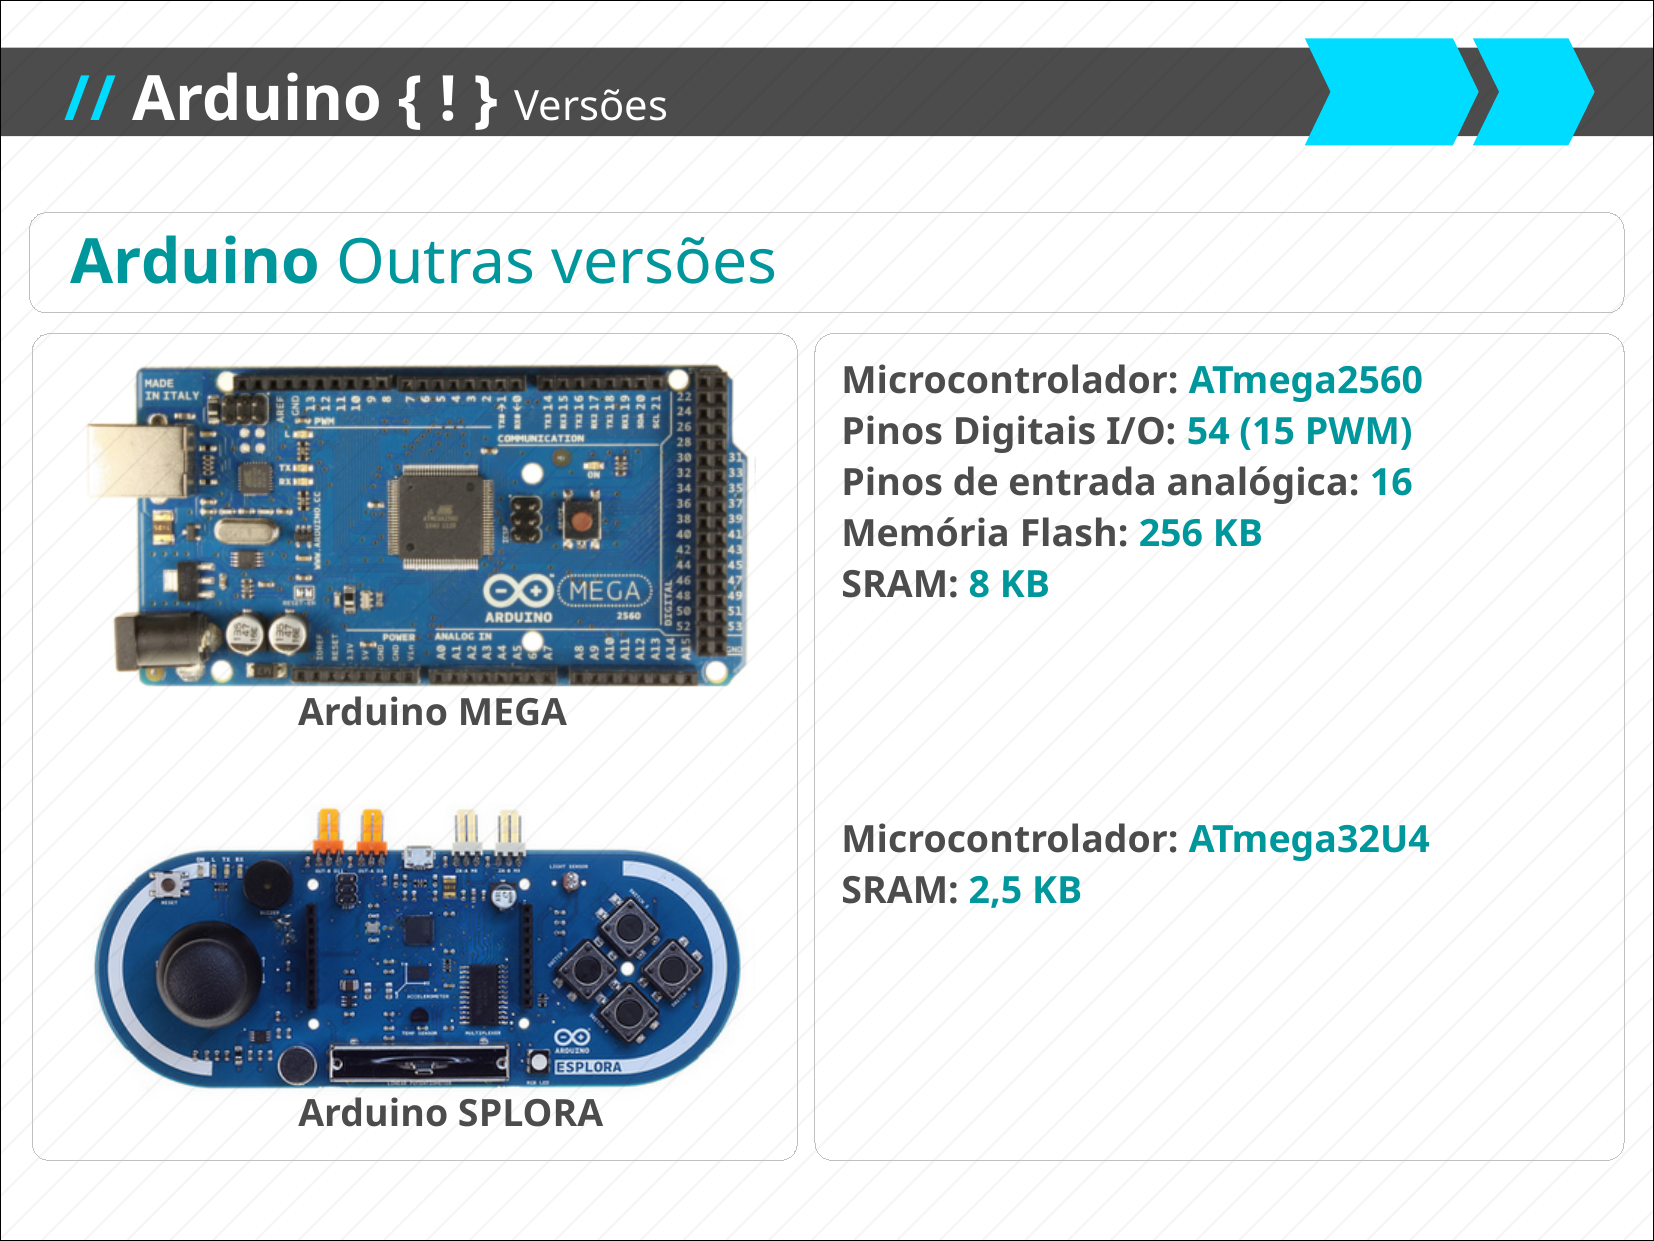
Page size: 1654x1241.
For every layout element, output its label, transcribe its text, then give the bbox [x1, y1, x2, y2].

text_box Microcontrolador: ATmega2560 Pinos Digitais I/O: 54 (15 PWM) Pinos de entrada analógica: 16 Memória Flash: 256 KB SRAM: 8 KB Microcontrolador: ATmega32U4 SRAM: 2,5 KB [826, 345, 1403, 1051]
text_box // Arduino { ! } Versões [50, 32, 700, 144]
text_box Arduino Outras versões [55, 313, 747, 321]
text_box [0, 0, 1654, 1241]
